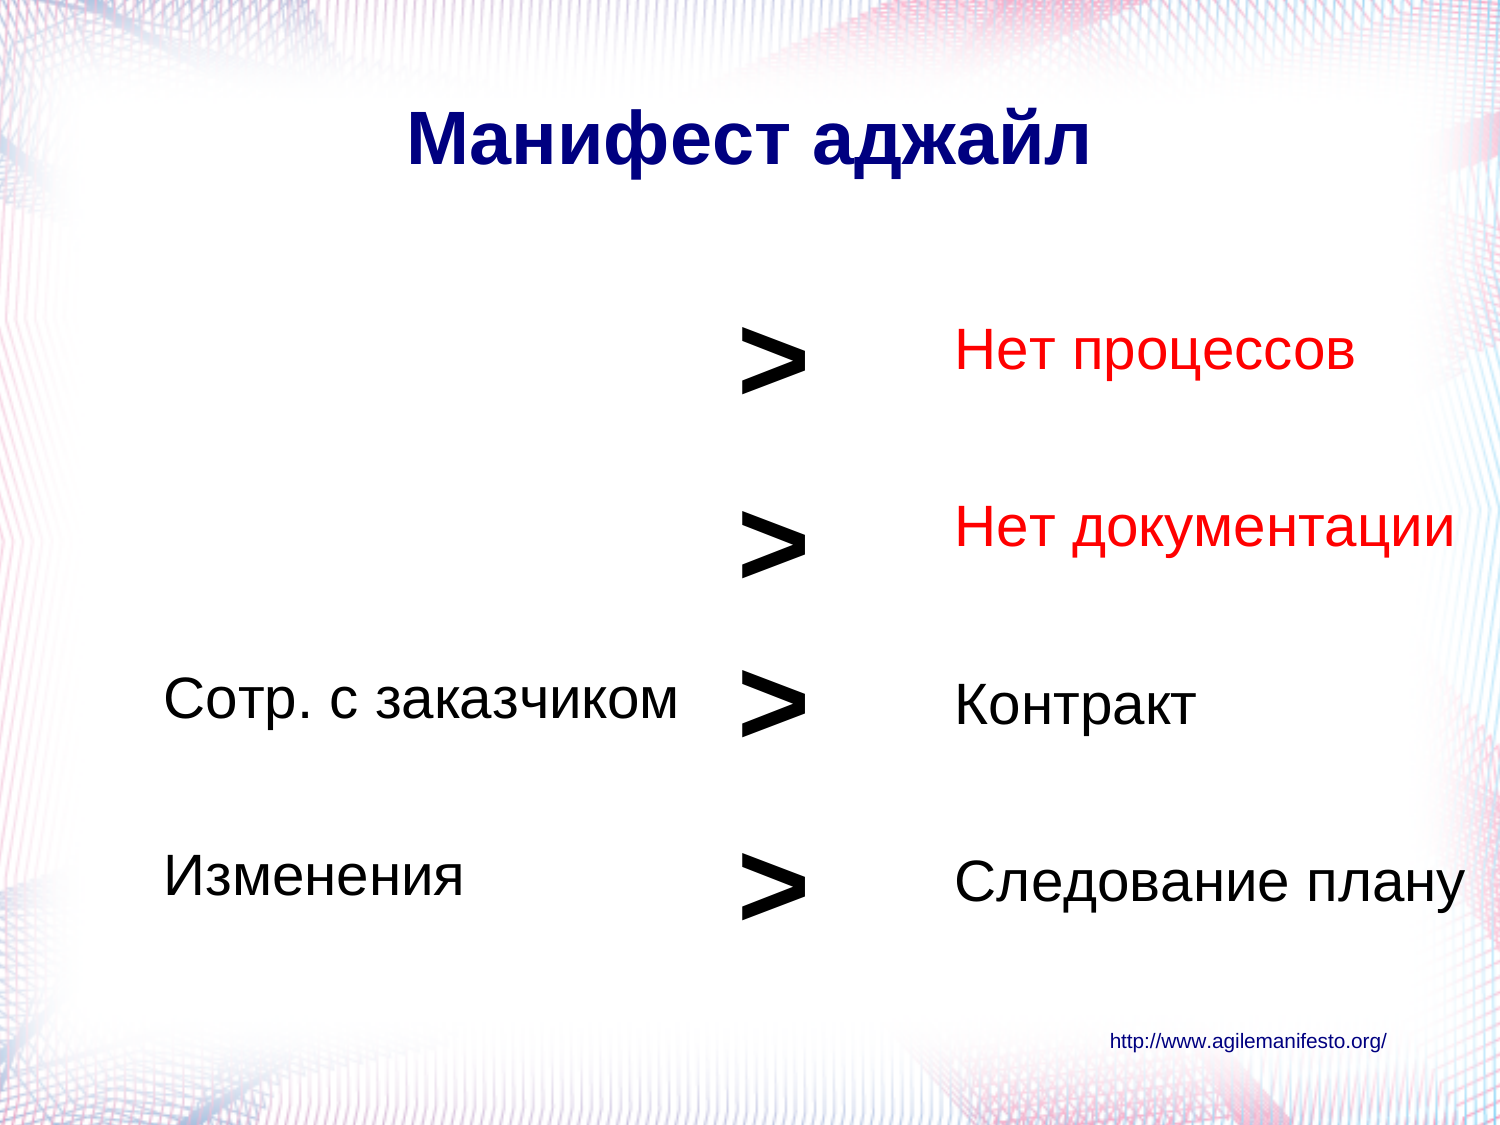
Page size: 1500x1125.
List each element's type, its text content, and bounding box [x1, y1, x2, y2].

text_box > [722, 270, 826, 436]
title Манифест аджайл [75, 44, 1425, 233]
list Нет процессов Нет документации Контракт Следование плану [884, 316, 1500, 914]
text_box > [722, 613, 826, 778]
picture [0, 0, 1500, 1125]
list Сотр. с заказчиком Изменения [92, 310, 708, 908]
text_box > [722, 453, 826, 613]
text_box http://www.agilemanifesto.org/ [1095, 1020, 1456, 1066]
text_box > [722, 796, 826, 962]
